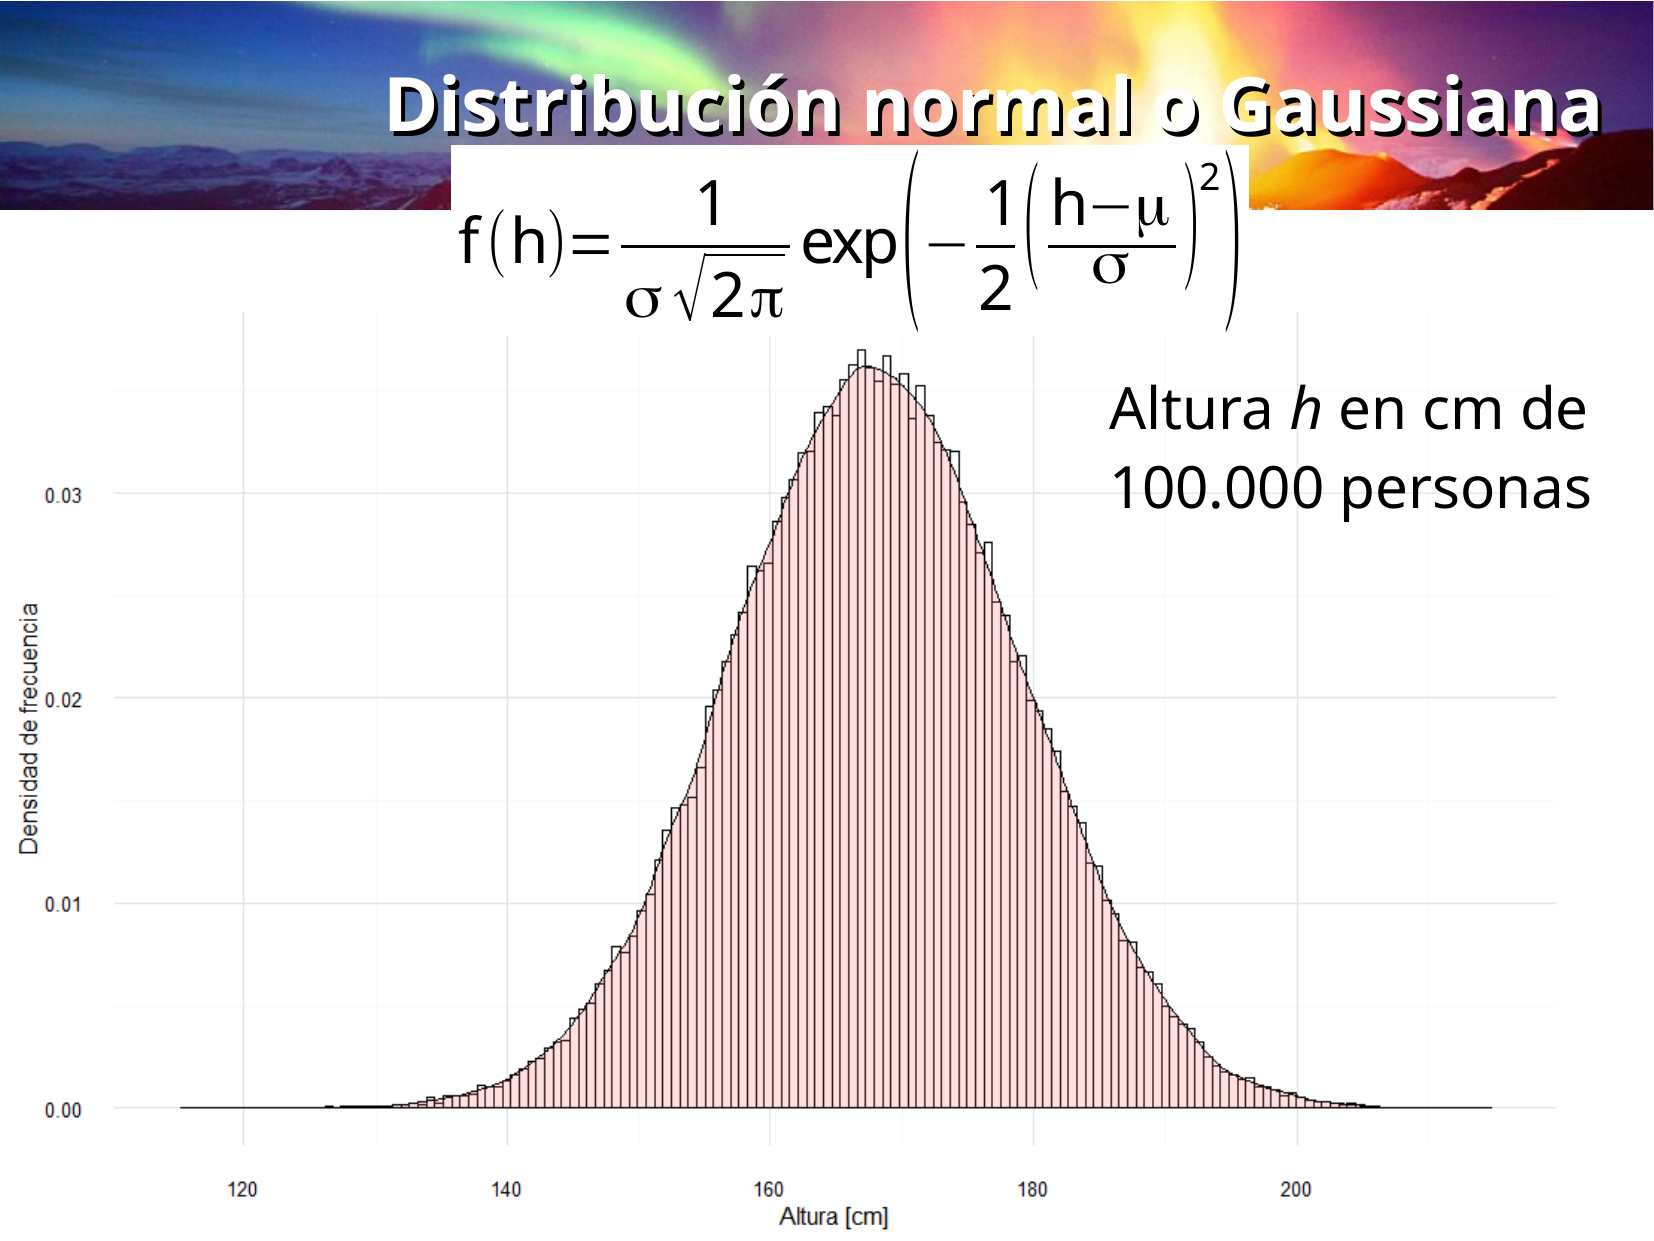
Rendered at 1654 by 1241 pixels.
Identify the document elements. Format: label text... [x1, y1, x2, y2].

picture [0, 1, 1654, 210]
title Distribución normal o Gaussiana [45, 15, 1606, 191]
text_box Altura h en cm de 100.000 personas [1094, 360, 1636, 517]
picture [9, 254, 1561, 1240]
chart [450, 145, 1250, 336]
